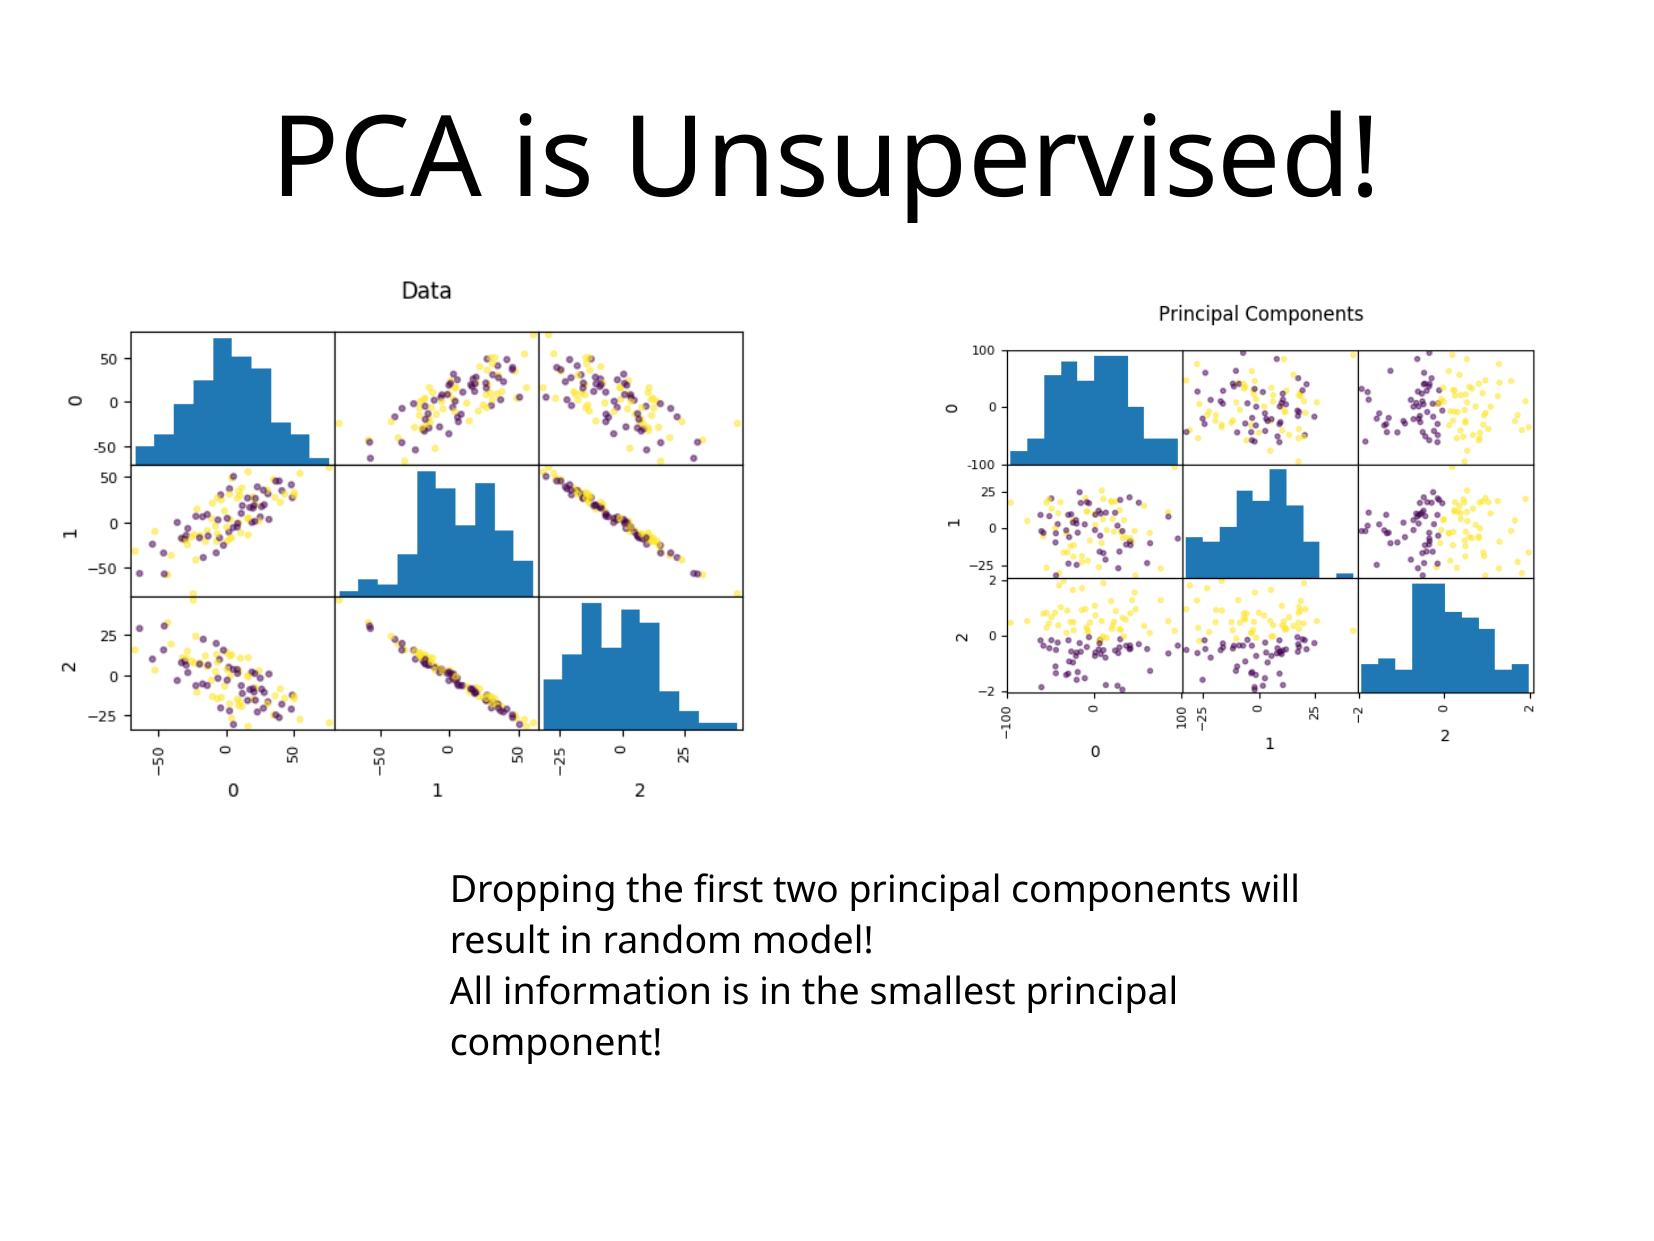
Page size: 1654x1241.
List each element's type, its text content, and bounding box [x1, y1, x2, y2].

picture [45, 254, 782, 811]
title PCA is Unsupervised! [82, 49, 1571, 257]
text_box Dropping the first two principal components will result in random model! All information is in the smallest principal component! [435, 855, 1396, 984]
picture [930, 297, 1556, 766]
